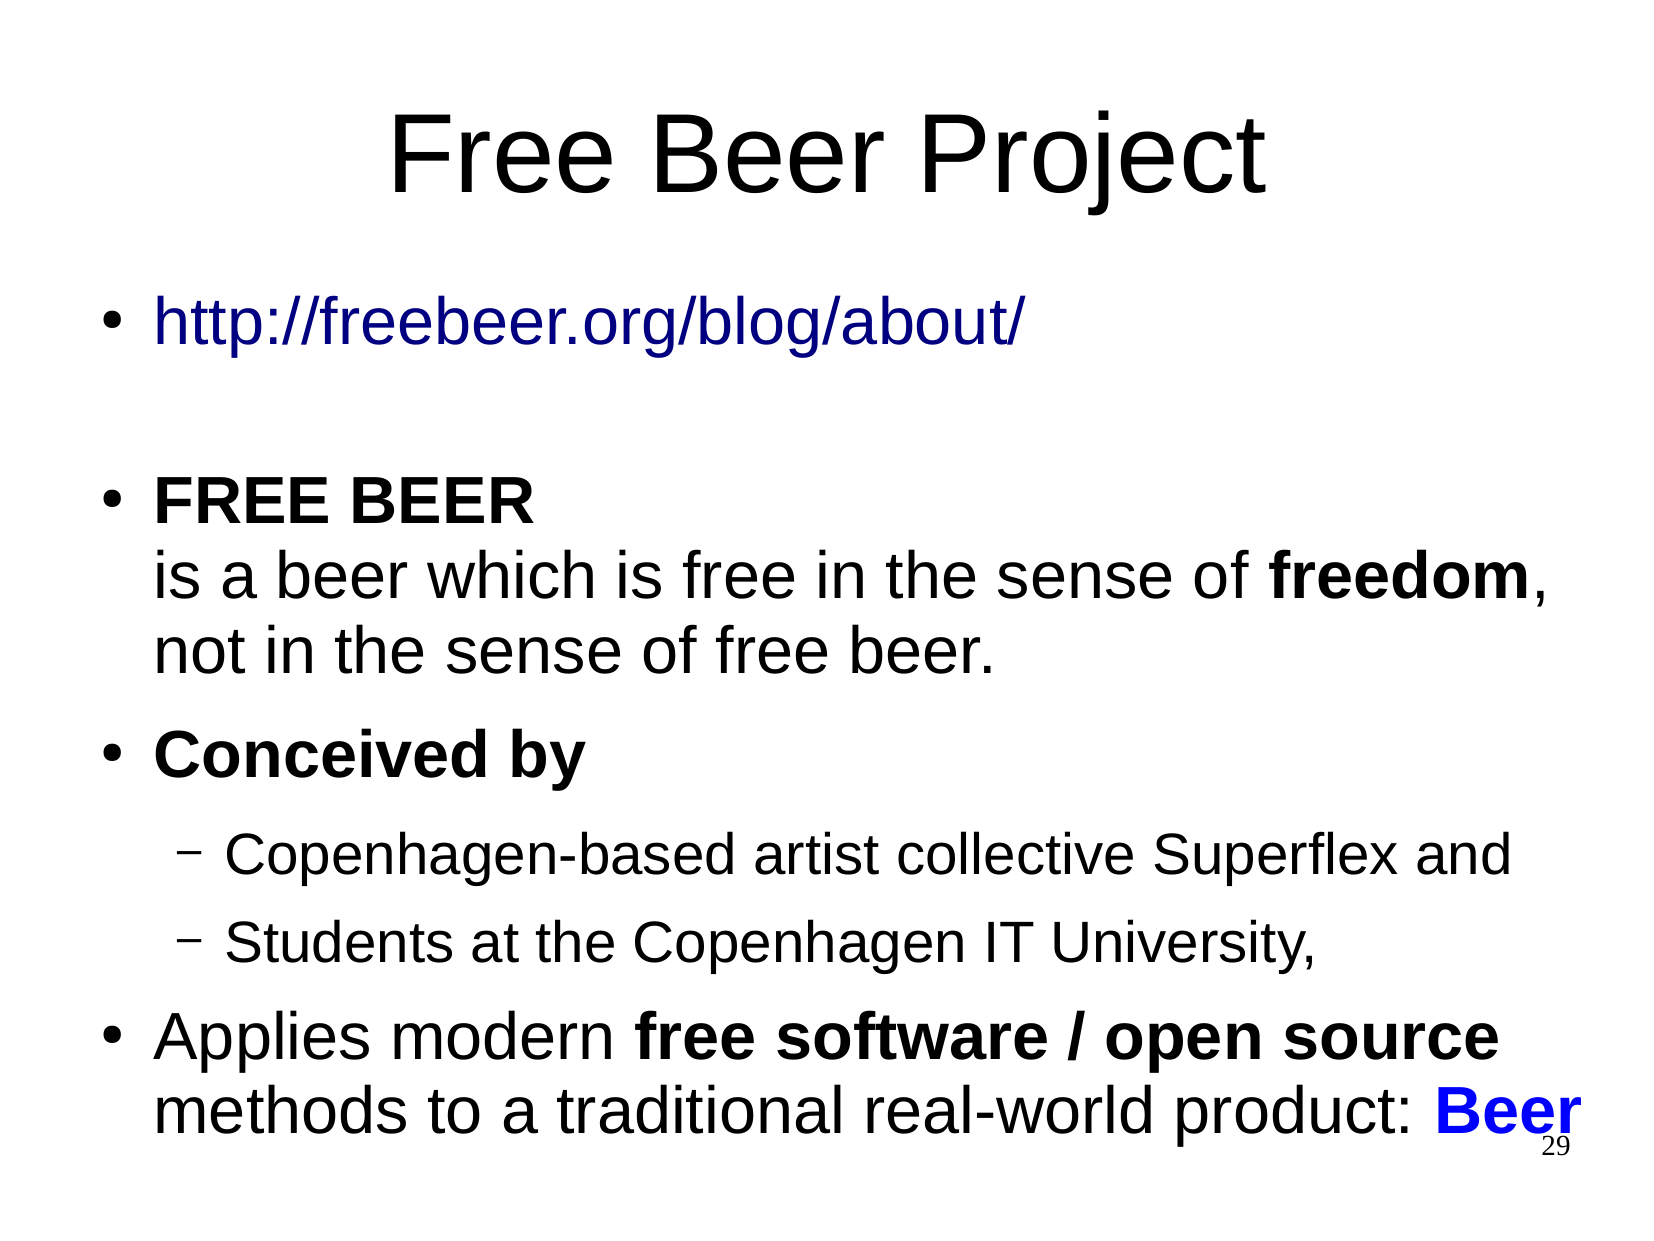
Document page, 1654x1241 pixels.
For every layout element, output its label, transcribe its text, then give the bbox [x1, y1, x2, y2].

title Free Beer Project [82, 49, 1571, 257]
list http://freebeer.org/blog/about/ FREE BEER is a beer which is free in the sense of freedom, not in the sense of free beer. Conceived by Copenhagen-based artist collective Superflex and Students at the Copenhagen IT University, Applies modern free software / open source methods to a traditional real-world product: Beer [82, 284, 1613, 1149]
